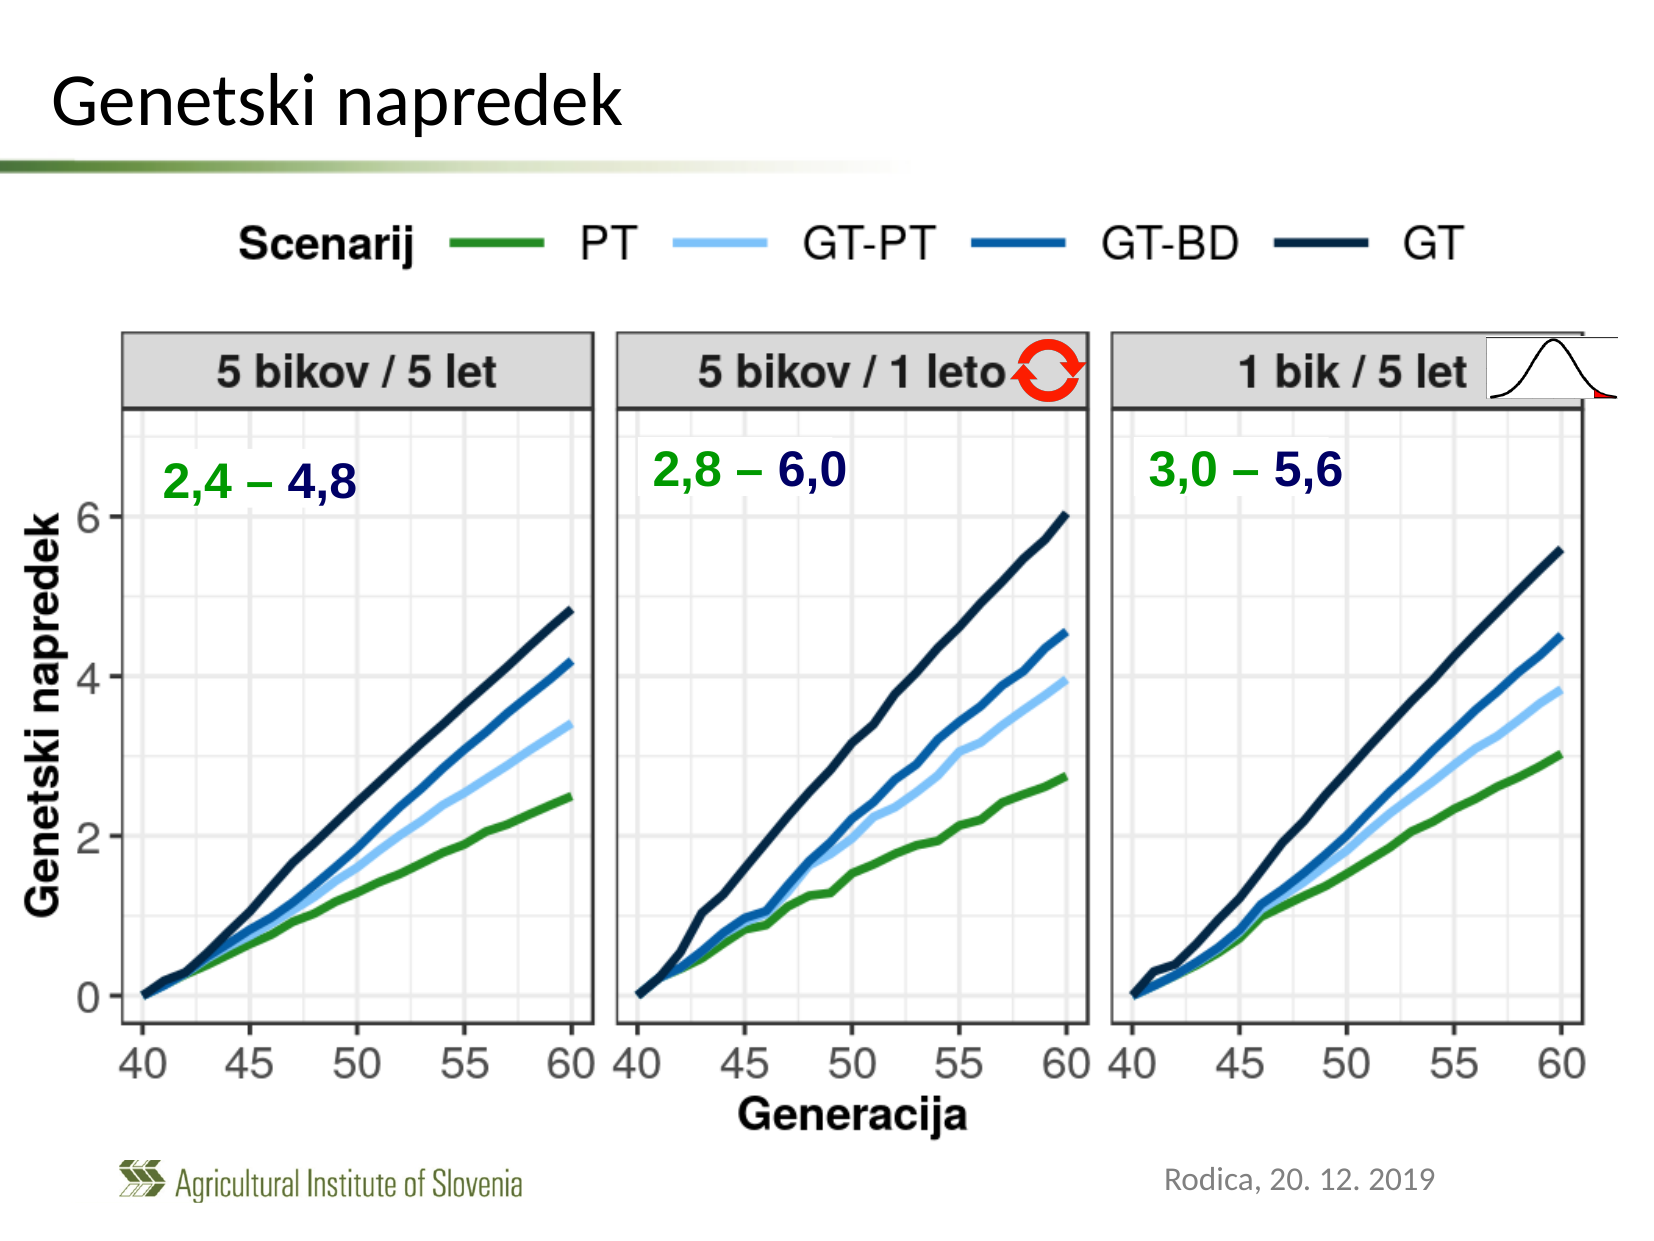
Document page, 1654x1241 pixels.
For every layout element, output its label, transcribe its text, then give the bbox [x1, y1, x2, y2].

text_box 2,8 – 6,0 [637, 437, 833, 496]
text_box Genetski napredek [51, 20, 1405, 176]
text_box 2,4 – 4,8 [147, 448, 343, 508]
picture [0, 0, 1654, 1241]
text_box 3,0 – 5,6 [1133, 437, 1329, 496]
